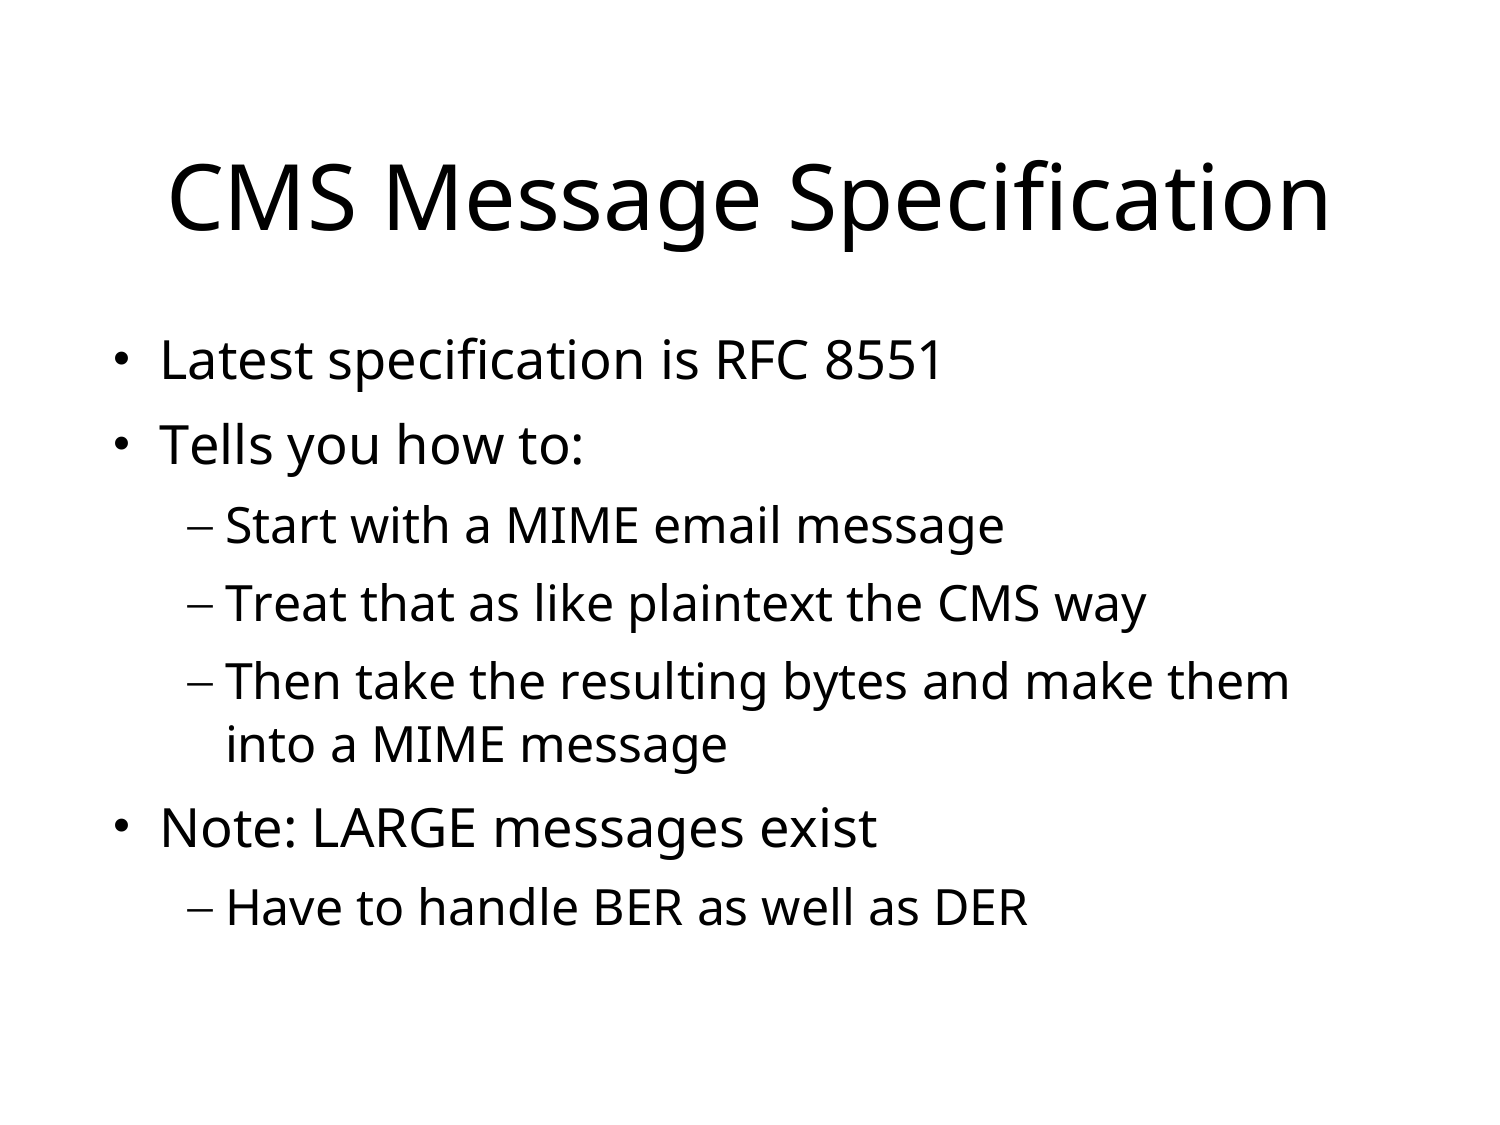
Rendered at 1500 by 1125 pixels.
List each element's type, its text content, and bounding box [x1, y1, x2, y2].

text_box CMS Message Specification [112, 99, 1388, 288]
text_box Latest specification is RFC 8551 Tells you how to: Start with a MIME email message Treat that as like plaintext the CMS way Then take the resulting bytes and make them into a MIME message Note: LARGE messages exist Have to handle BER as well as DER [112, 324, 1388, 1111]
